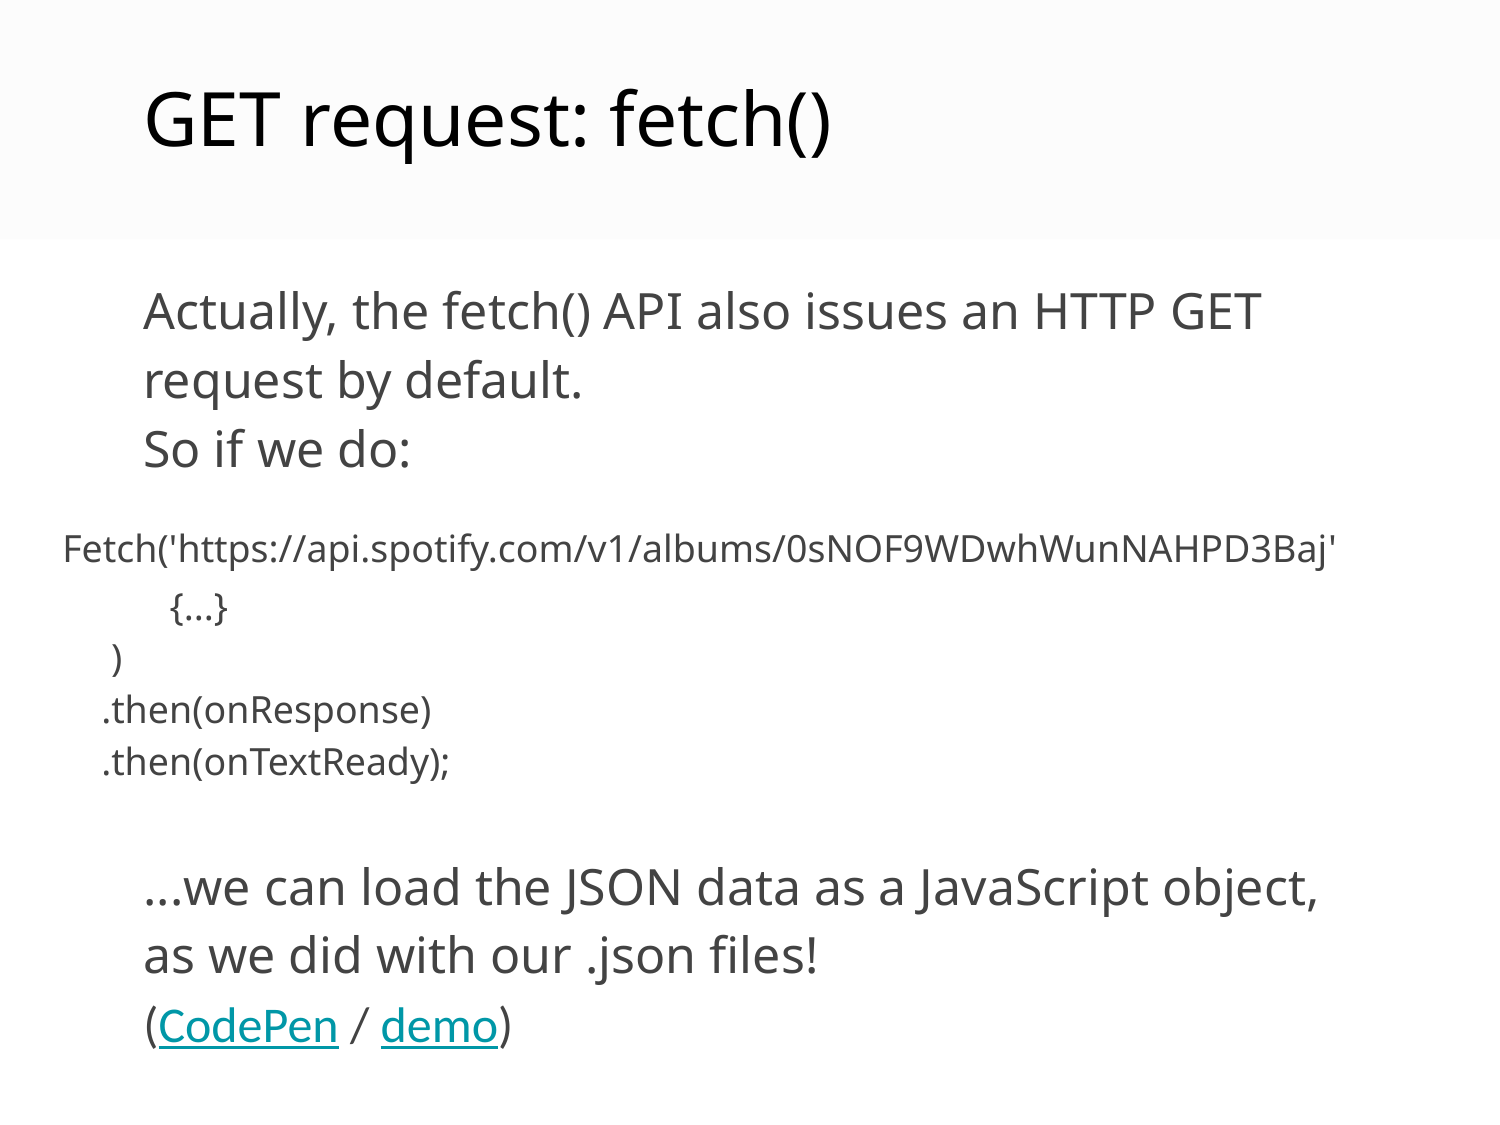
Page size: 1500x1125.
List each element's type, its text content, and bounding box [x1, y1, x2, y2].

title GET request: fetch() [128, 56, 1372, 183]
list Fetch('https://api.spotify.com/v1/albums/0sNOF9WDwhWunNAHPD3Baj' {...} ) .then(onResponse) .then(onTextReady); [47, 502, 1372, 768]
list ...we can load the JSON data as a JavaScript object, as we did with our .json files! (CodePen / demo) [128, 830, 1372, 1074]
list Actually, the fetch() API also issues an HTTP GET request by default. So if we do: [128, 255, 1372, 502]
